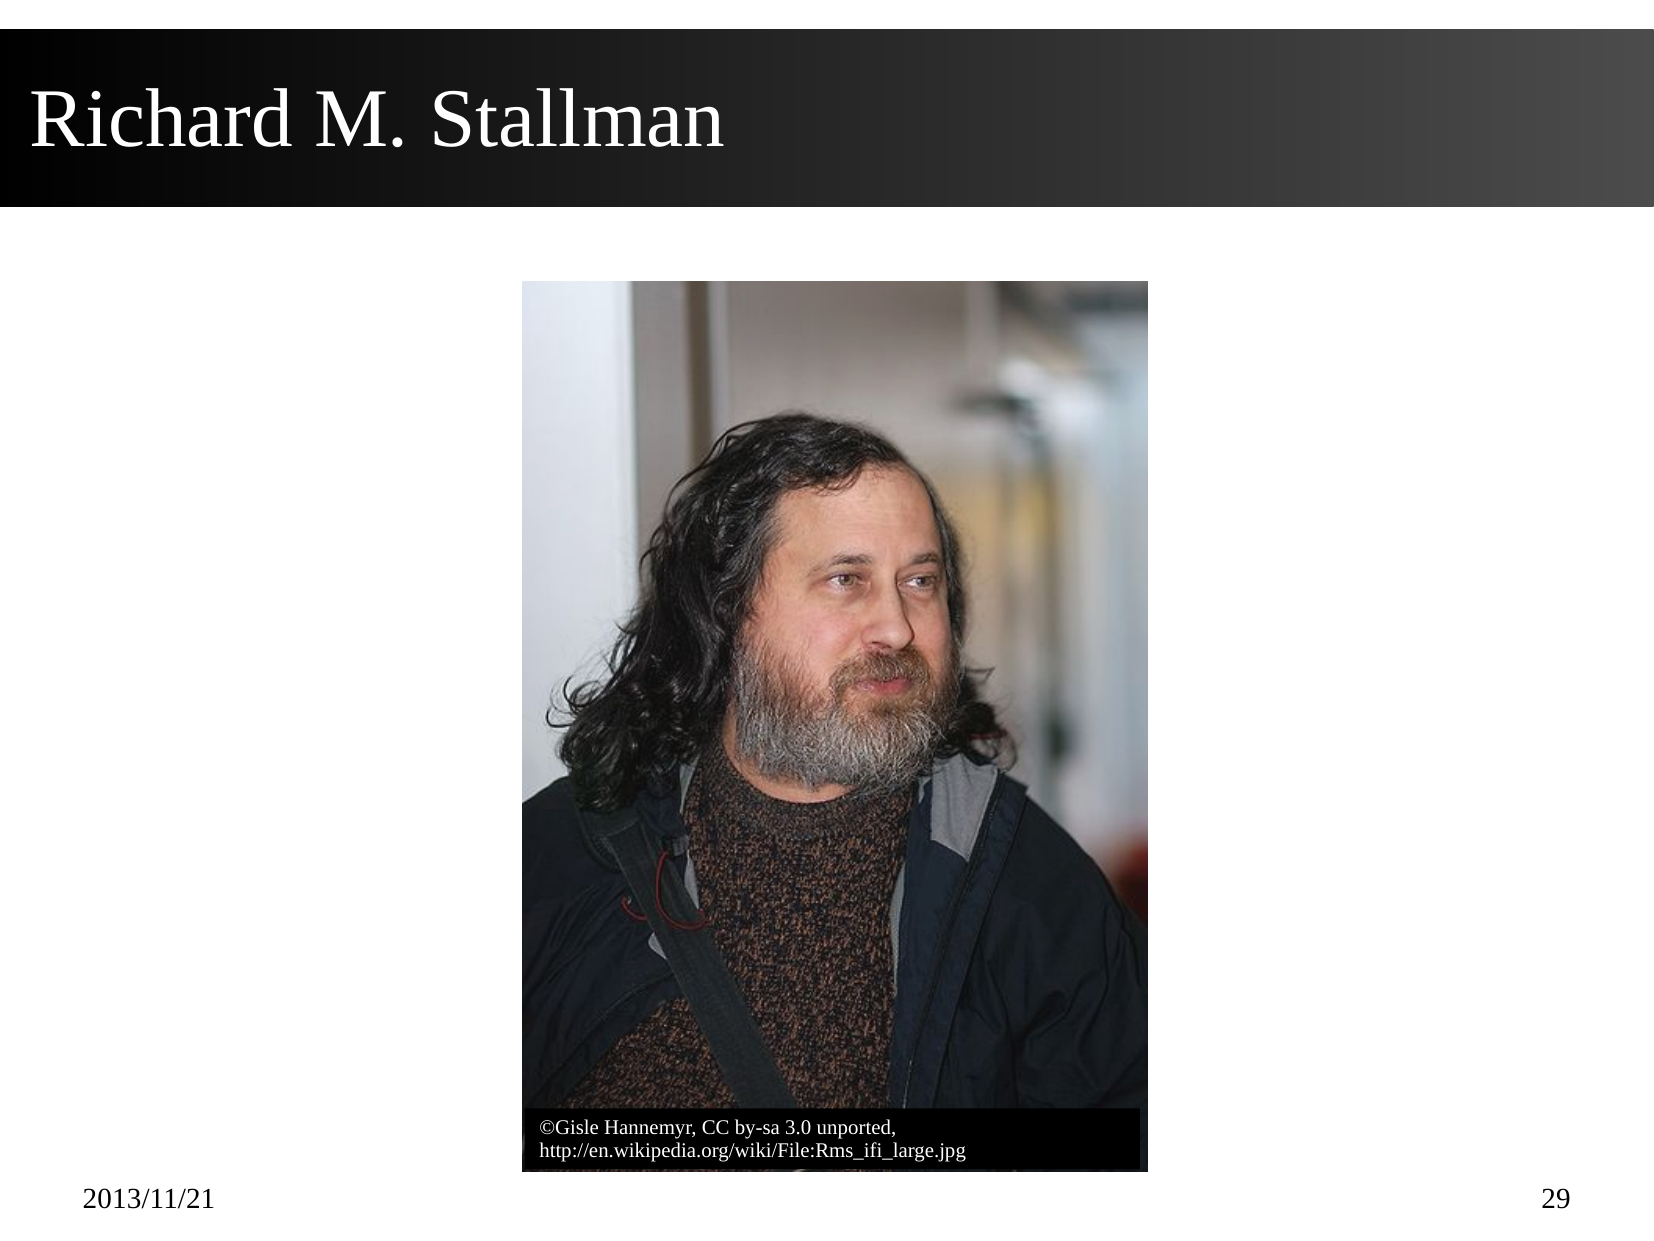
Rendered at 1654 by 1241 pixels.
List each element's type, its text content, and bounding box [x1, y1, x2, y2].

text_box Richard M. Stallman [0, 29, 1654, 207]
text_box ©Gisle Hannemyr, CC by-sa 3.0 unported, http://en.wikipedia.org/wiki/File:Rms_ifi_large.jpg [524, 1108, 1140, 1170]
picture [522, 281, 1148, 1172]
